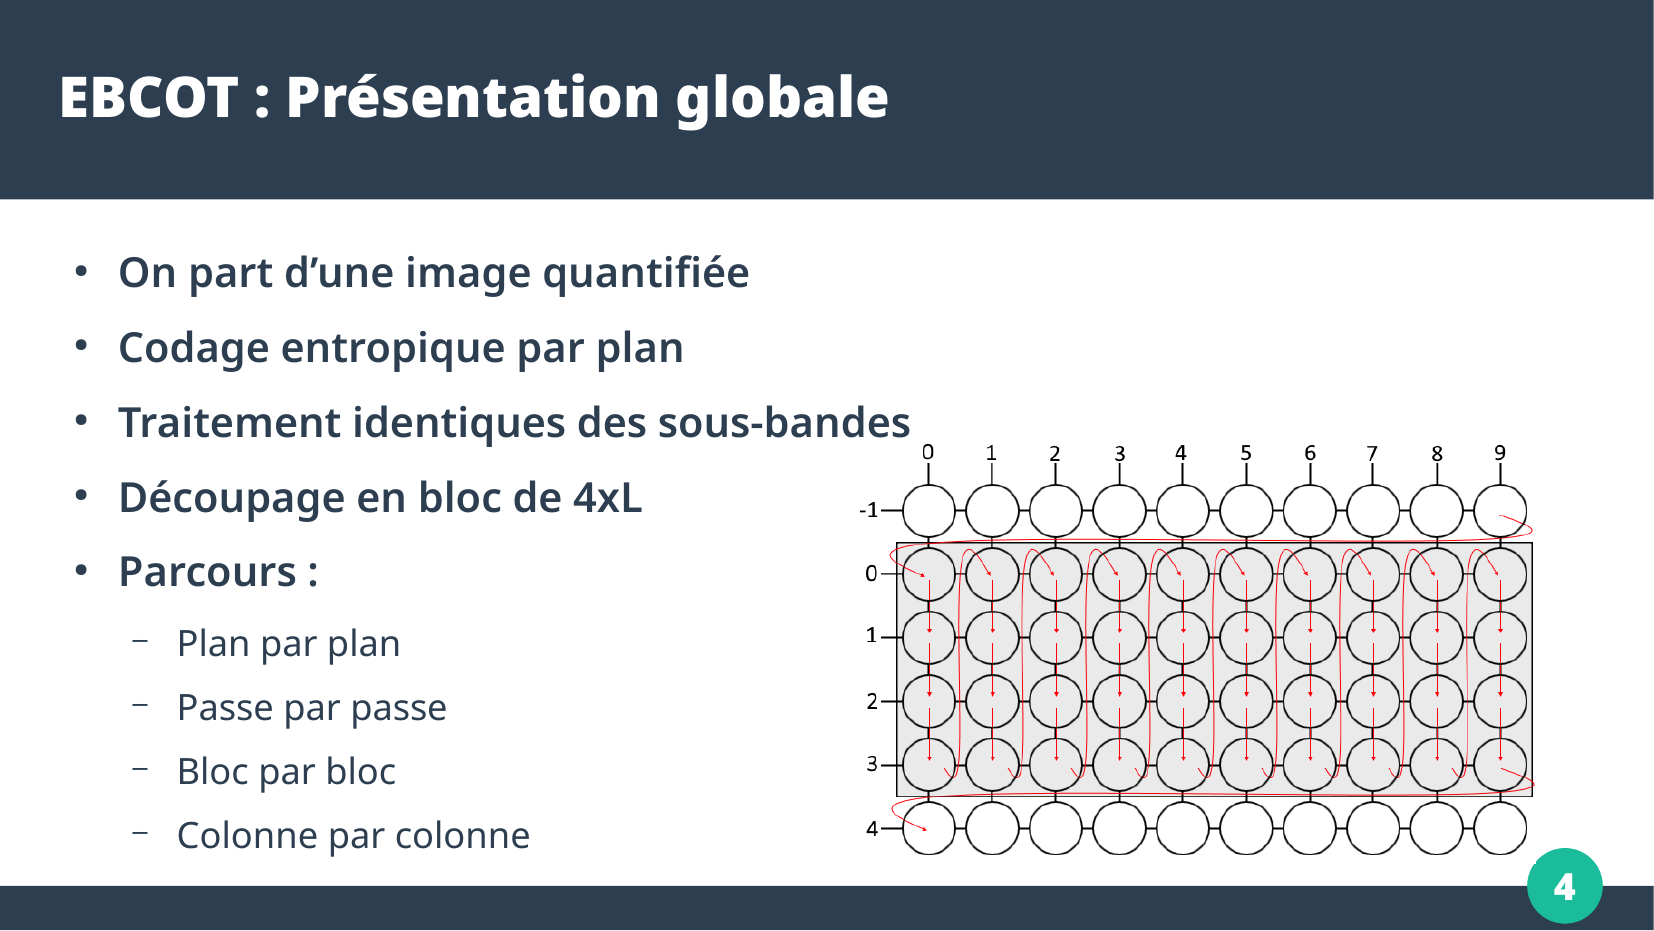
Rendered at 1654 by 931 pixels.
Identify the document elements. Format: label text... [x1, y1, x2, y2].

list On part d’une image quantifiée Codage entropique par plan Traitement identiques des sous-bandes Découpage en bloc de 4xL Parcours : Plan par plan Passe par passe Bloc par bloc Colonne par colonne [59, 243, 1004, 864]
title EBCOT : Présentation globale [59, 37, 1595, 155]
picture [856, 438, 1536, 864]
